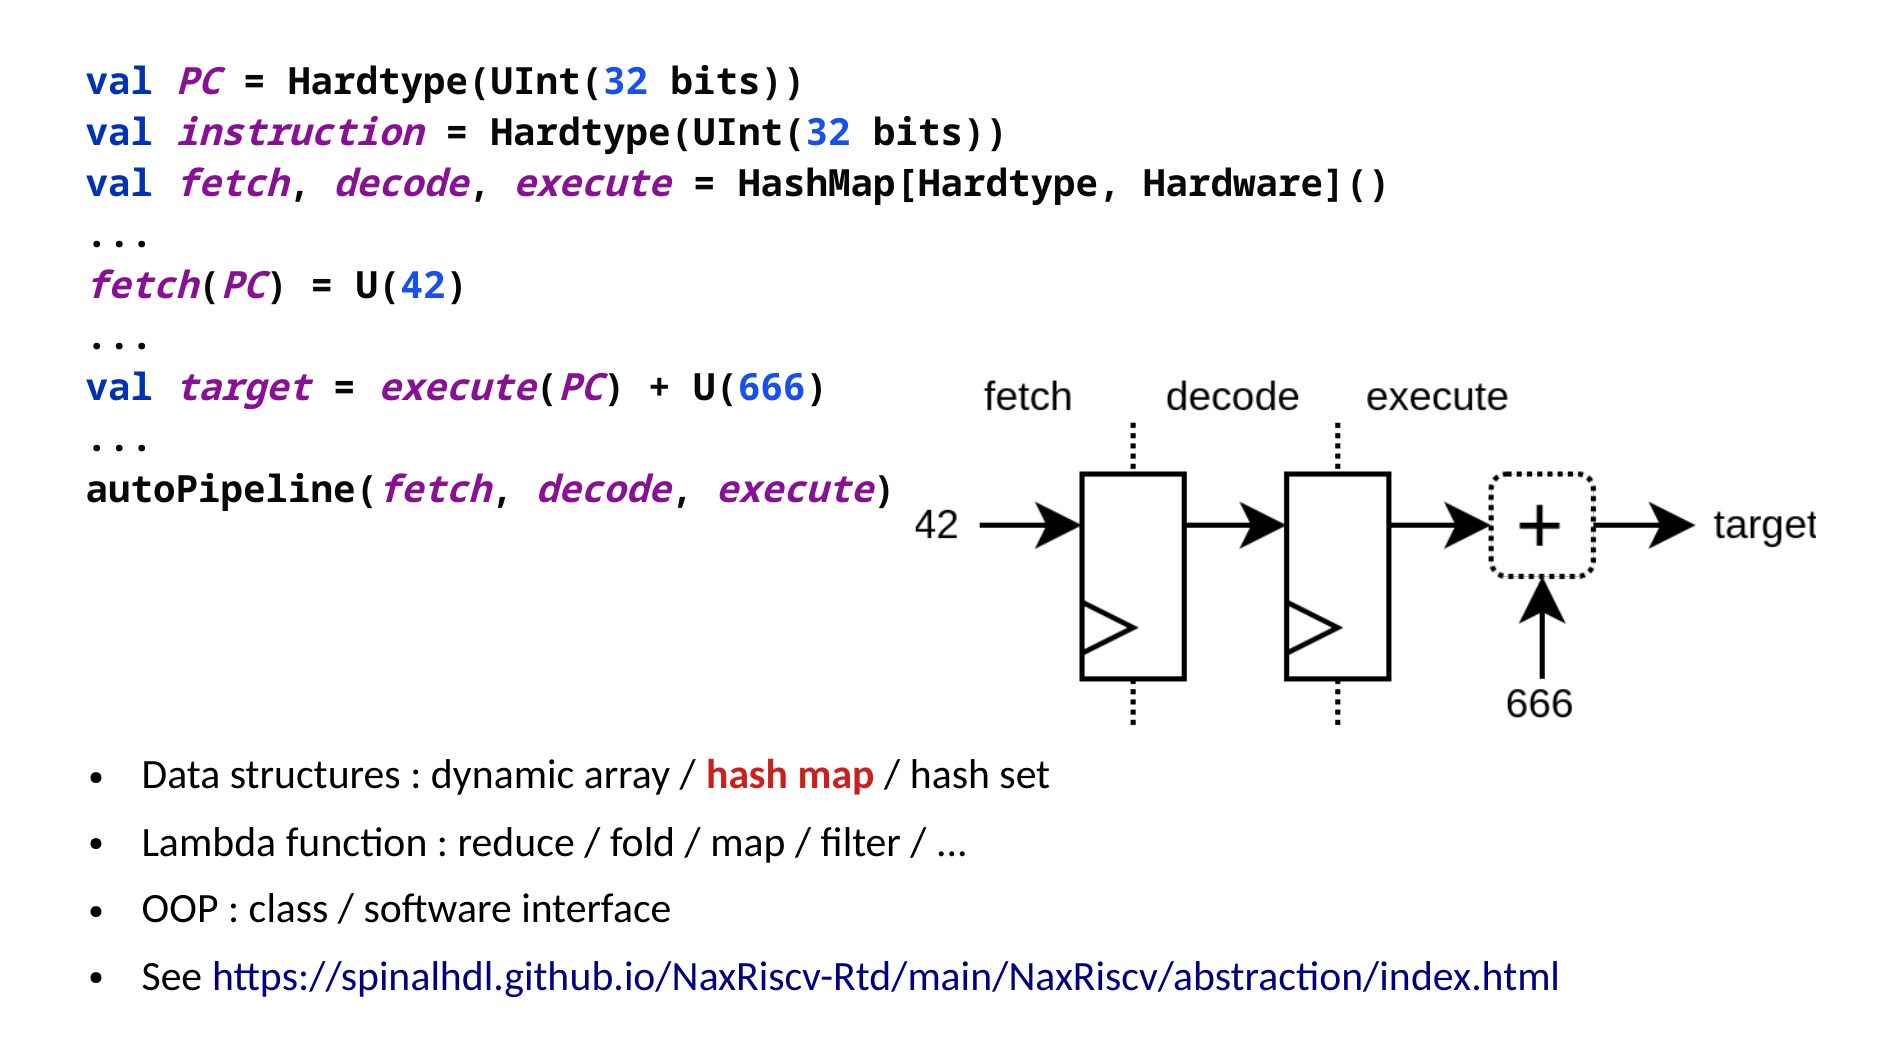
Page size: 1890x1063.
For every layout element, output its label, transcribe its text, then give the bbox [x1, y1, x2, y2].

list Data structures : dynamic array / hash map / hash set Lambda function : reduce / fold / map / filter / ... OOP : class / software interface See https://spinalhdl.github.io/NaxRiscv-Rtd/main/NaxRiscv/abstraction/index.html [70, 688, 1878, 1063]
text_box val PC = Hardtype(UInt(32 bits)) val instruction = Hardtype(UInt(32 bits)) val fetch, decode, execute = HashMap[Hardtype, Hardware]() ... fetch(PC) = U(42) ... val target = execute(PC) + U(666) ... autoPipeline(fetch, decode, execute) [70, 47, 1512, 513]
picture [783, 318, 1890, 784]
